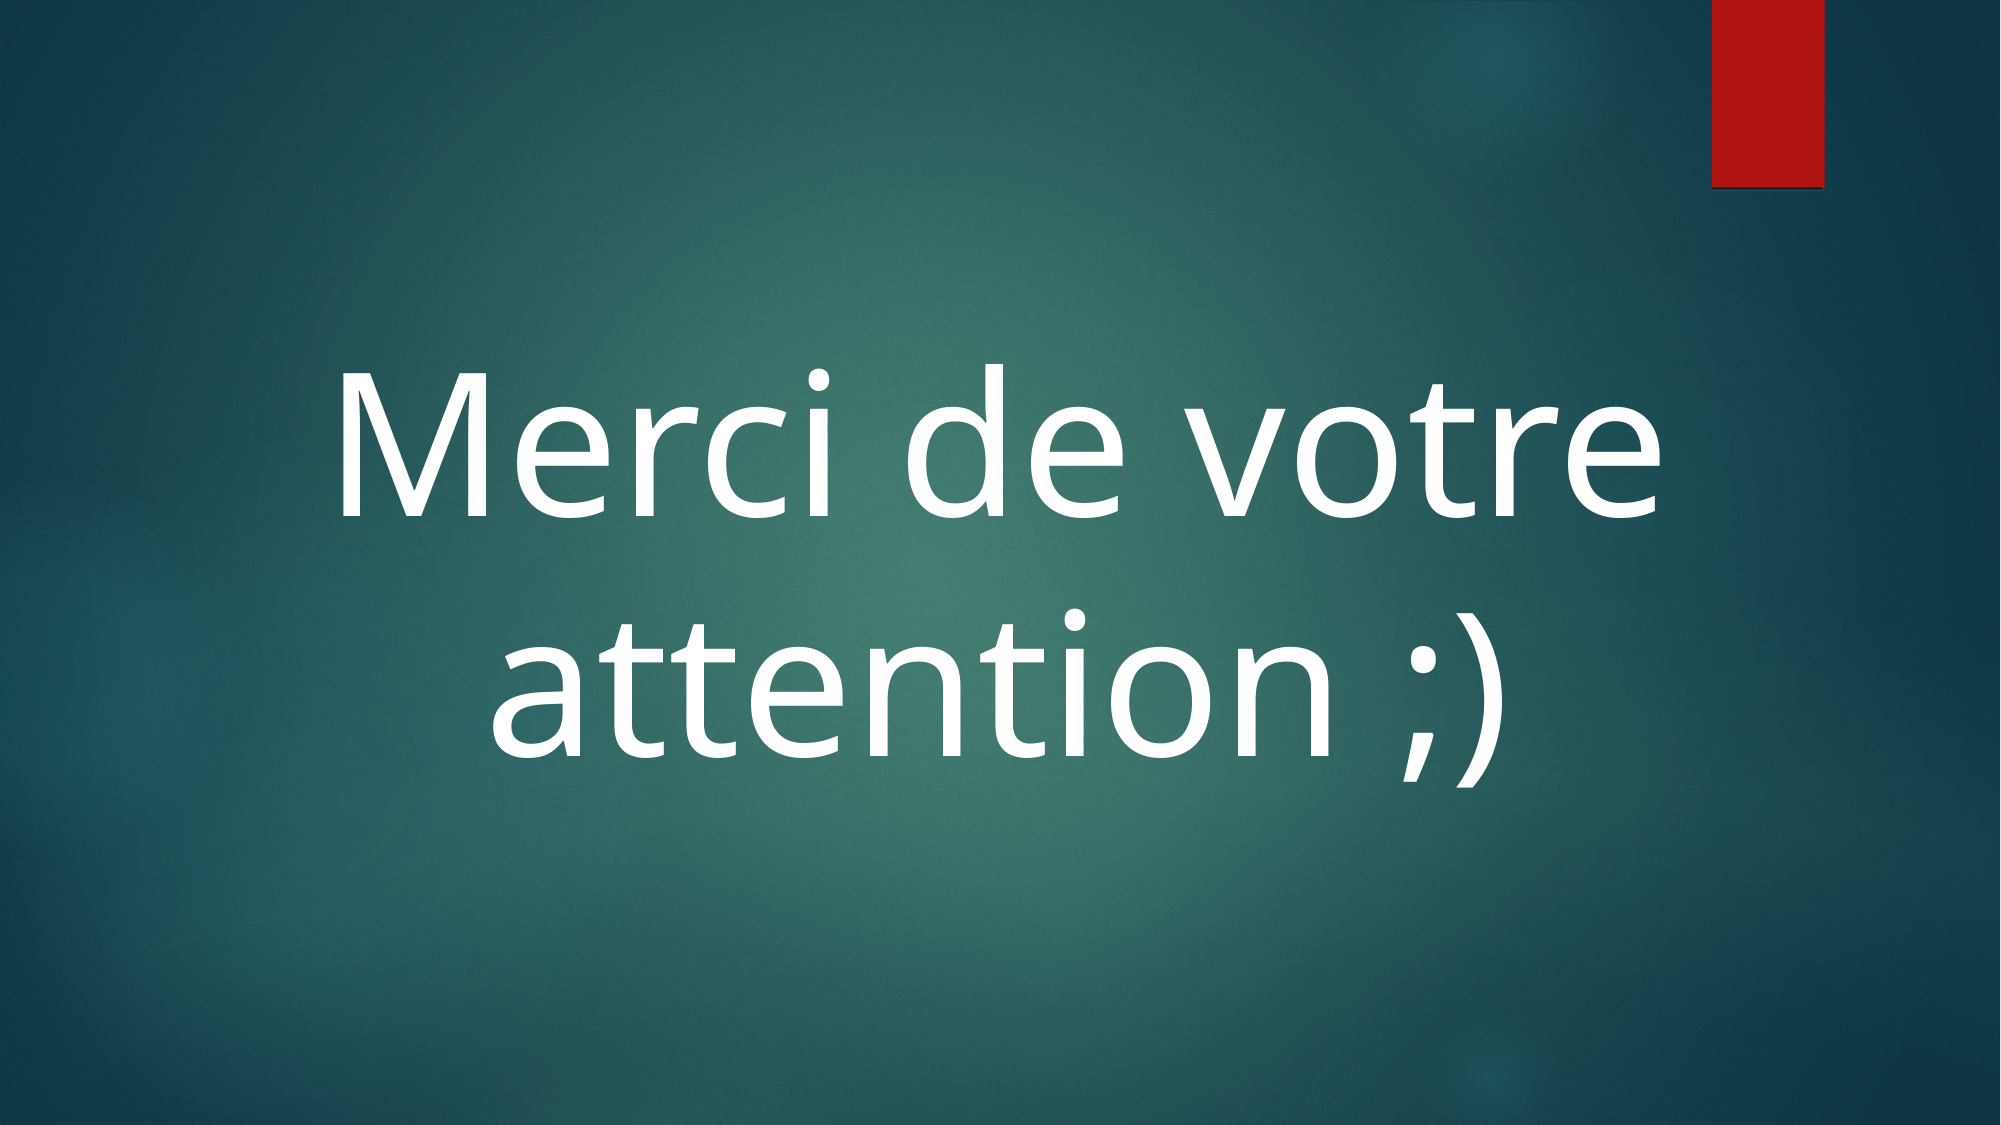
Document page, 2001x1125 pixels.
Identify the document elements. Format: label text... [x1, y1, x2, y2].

title Merci de votre attention ;) [141, 283, 1854, 830]
picture [0, 0, 2001, 1125]
